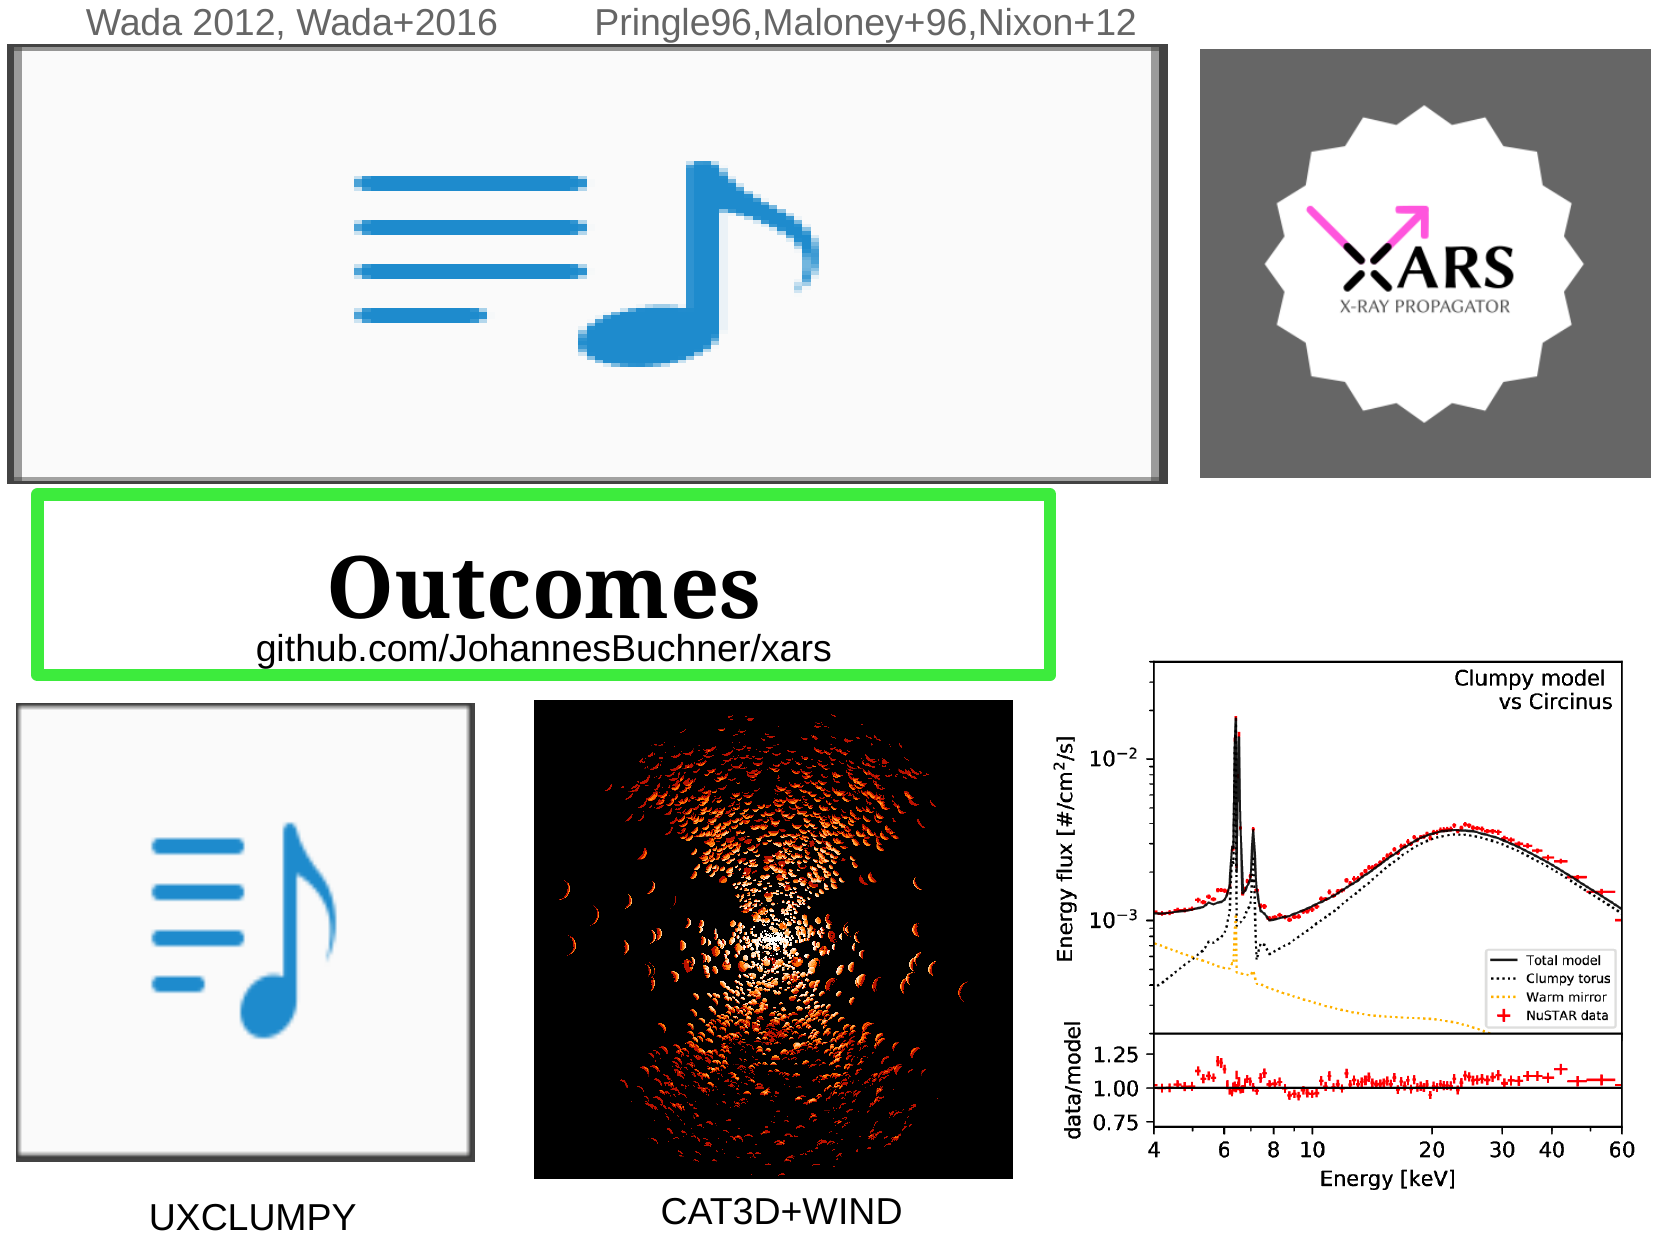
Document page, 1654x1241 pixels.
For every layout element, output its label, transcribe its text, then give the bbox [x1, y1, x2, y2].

text_box Wada 2012, Wada+2016 [71, 0, 579, 43]
text_box Pringle96,Maloney+96,Nixon+12 [579, 0, 1180, 155]
picture [1038, 639, 1650, 1205]
text_box [15, 701, 476, 1163]
text_box UXCLUMPY [27, 1188, 478, 1241]
text_box [5, 43, 1169, 486]
title Outcomes [37, 494, 1051, 676]
picture [534, 700, 1013, 1179]
text_box github.com/JohannesBuchner/xars [75, 619, 1013, 719]
text_box CAT3D+WIND [556, 1183, 1007, 1241]
picture [1200, 49, 1651, 478]
